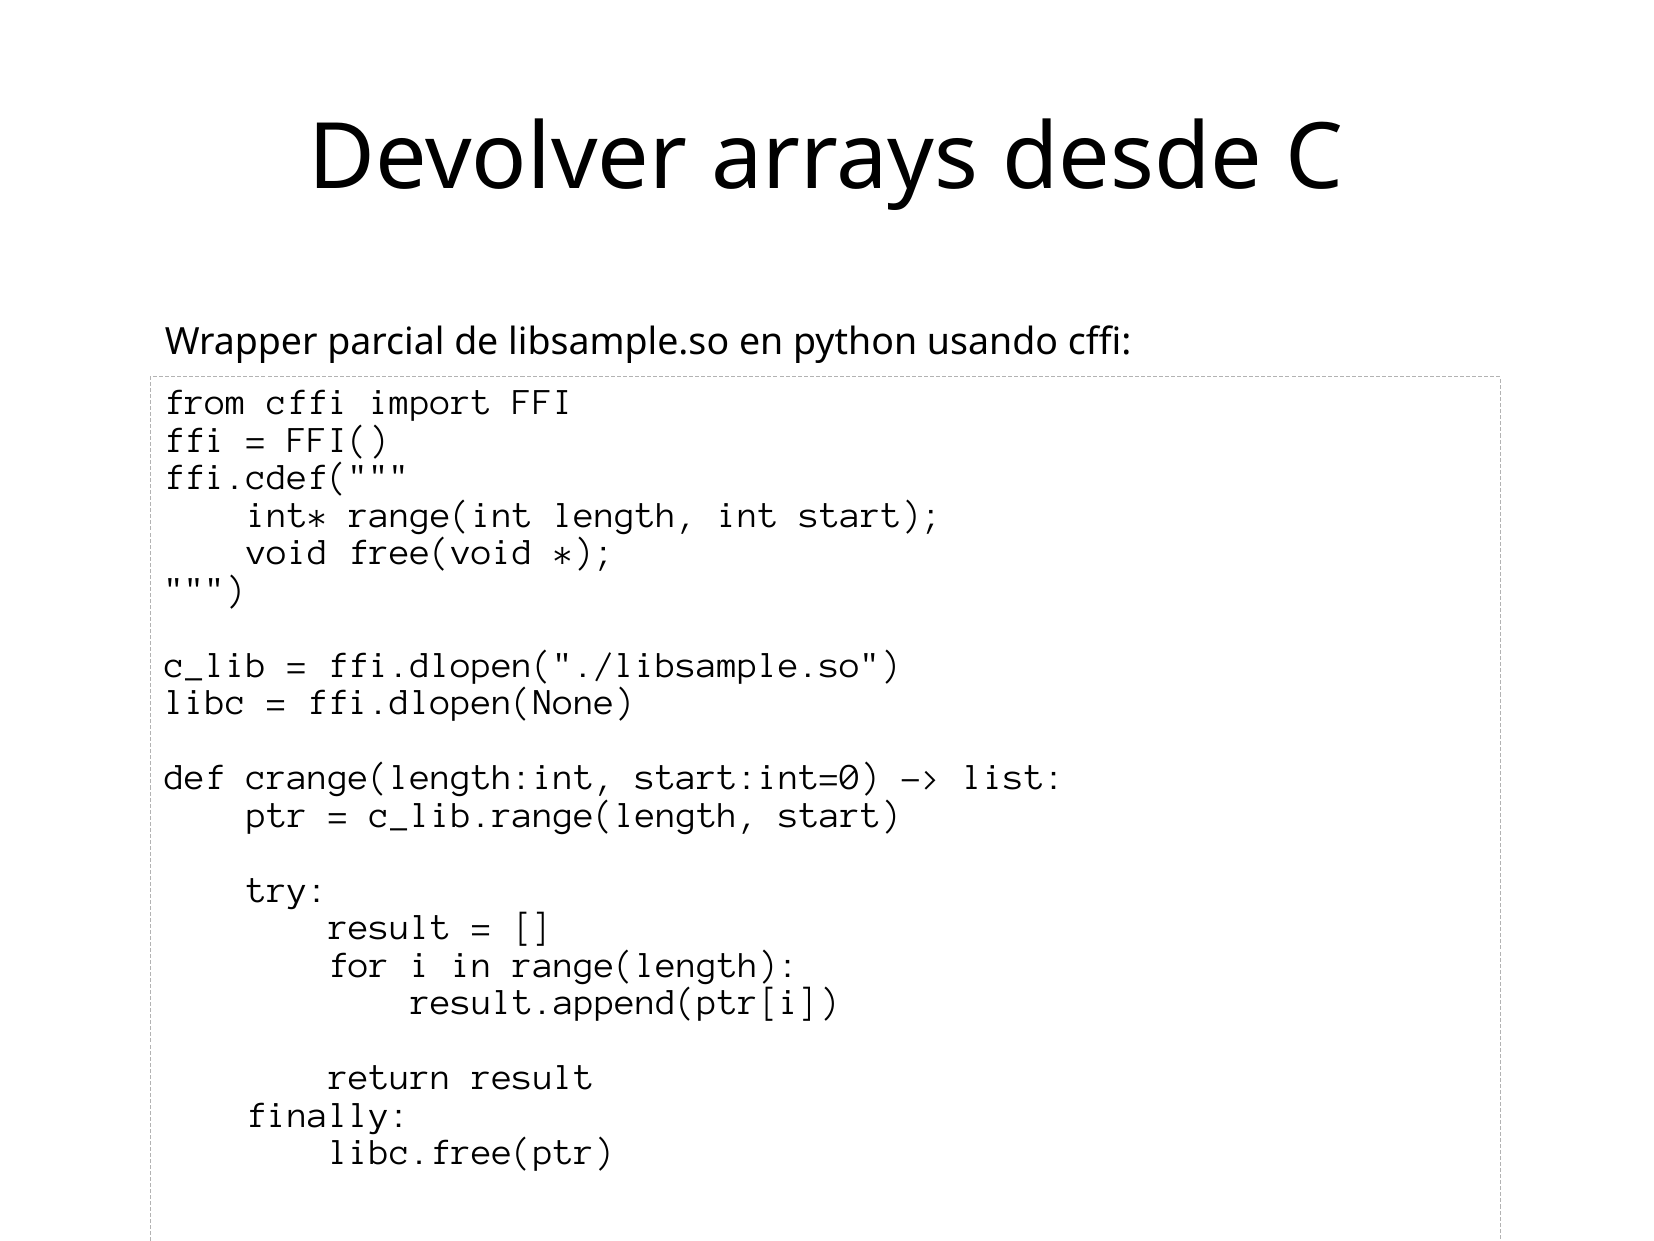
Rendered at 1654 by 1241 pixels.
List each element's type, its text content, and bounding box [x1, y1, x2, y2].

text_box from cffi import FFI ffi = FFI() ffi.cdef(""" int* range(int length, int start); void free(void *); """) c_lib = ffi.dlopen("./libsample.so") libc = ffi.dlopen(None) def crange(length:int, start:int=0) -> list: ptr = c_lib.range(length, start) try: result = [] for i in range(length): result.append(ptr[i]) return result finally: libc.free(ptr) [150, 376, 1501, 1180]
text_box Wrapper parcial de libsample.so en python usando cffi: [150, 307, 1061, 367]
title Devolver arrays desde C [82, 49, 1571, 257]
